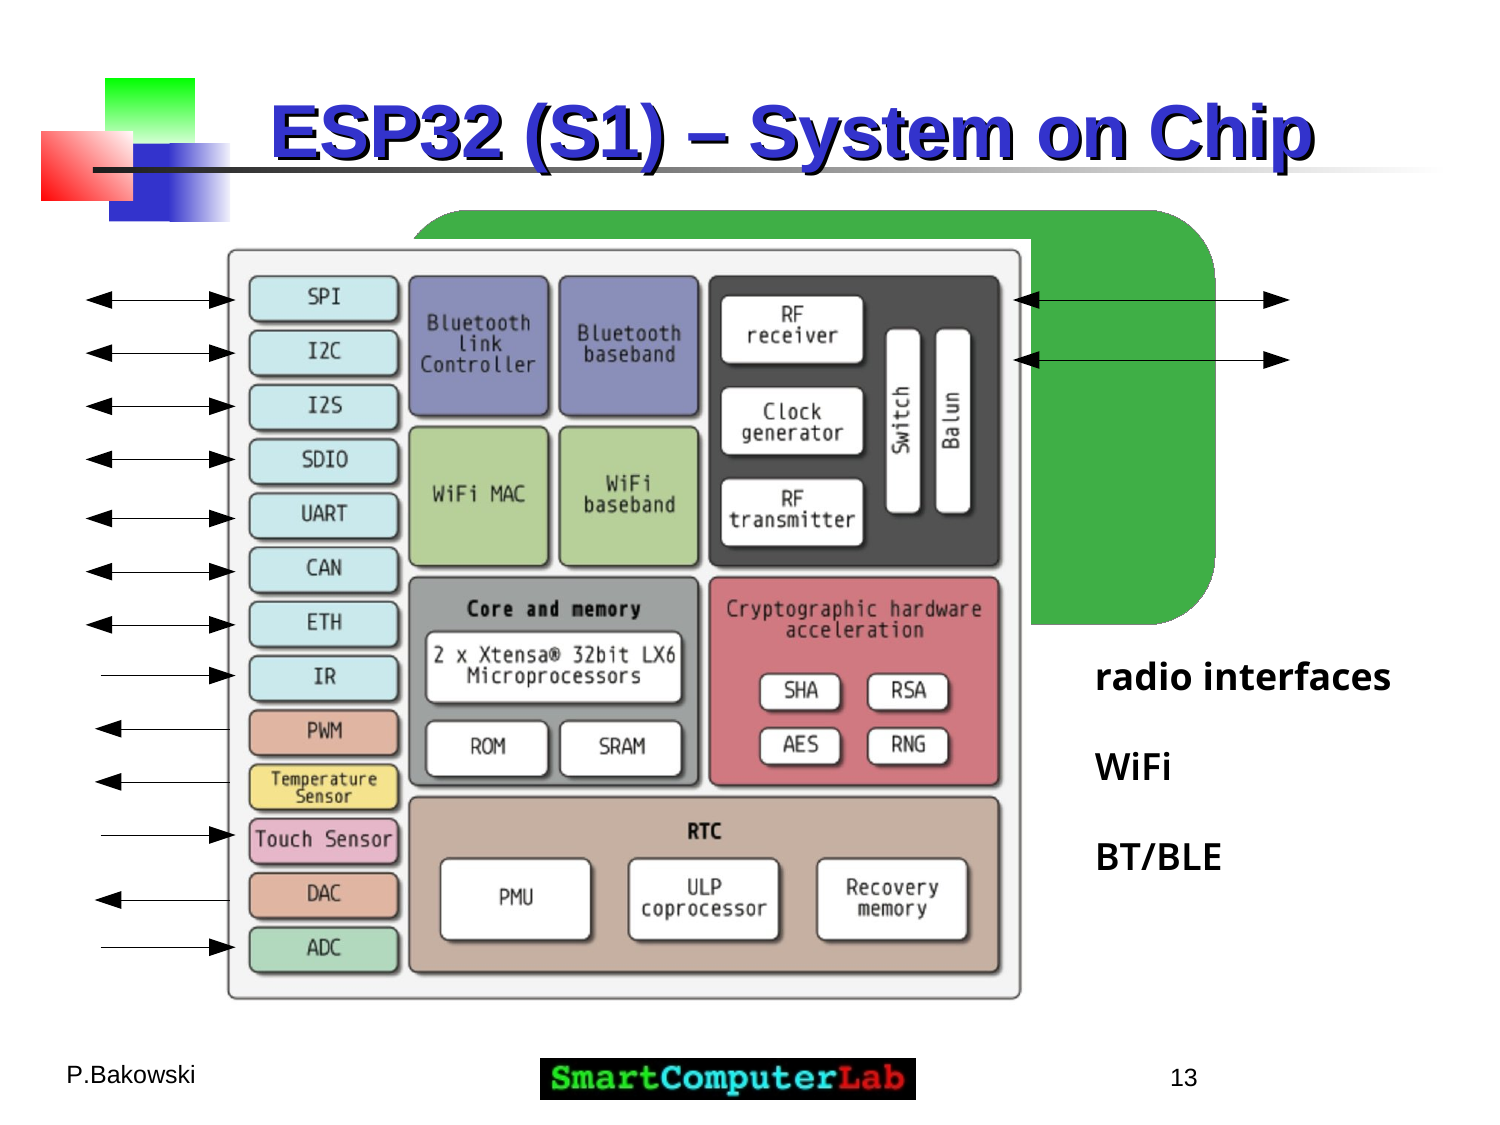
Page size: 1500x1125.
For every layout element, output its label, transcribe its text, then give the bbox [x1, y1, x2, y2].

text_box [413, 210, 1216, 300]
text_box radio interfaces WiFi BT/BLE [1080, 645, 1456, 886]
picture [540, 1058, 916, 1100]
text_box [1031, 361, 1216, 625]
title ESP32 (S1) – System on Chip [159, 74, 1426, 180]
text_box [1031, 301, 1216, 360]
picture [219, 239, 1031, 1007]
